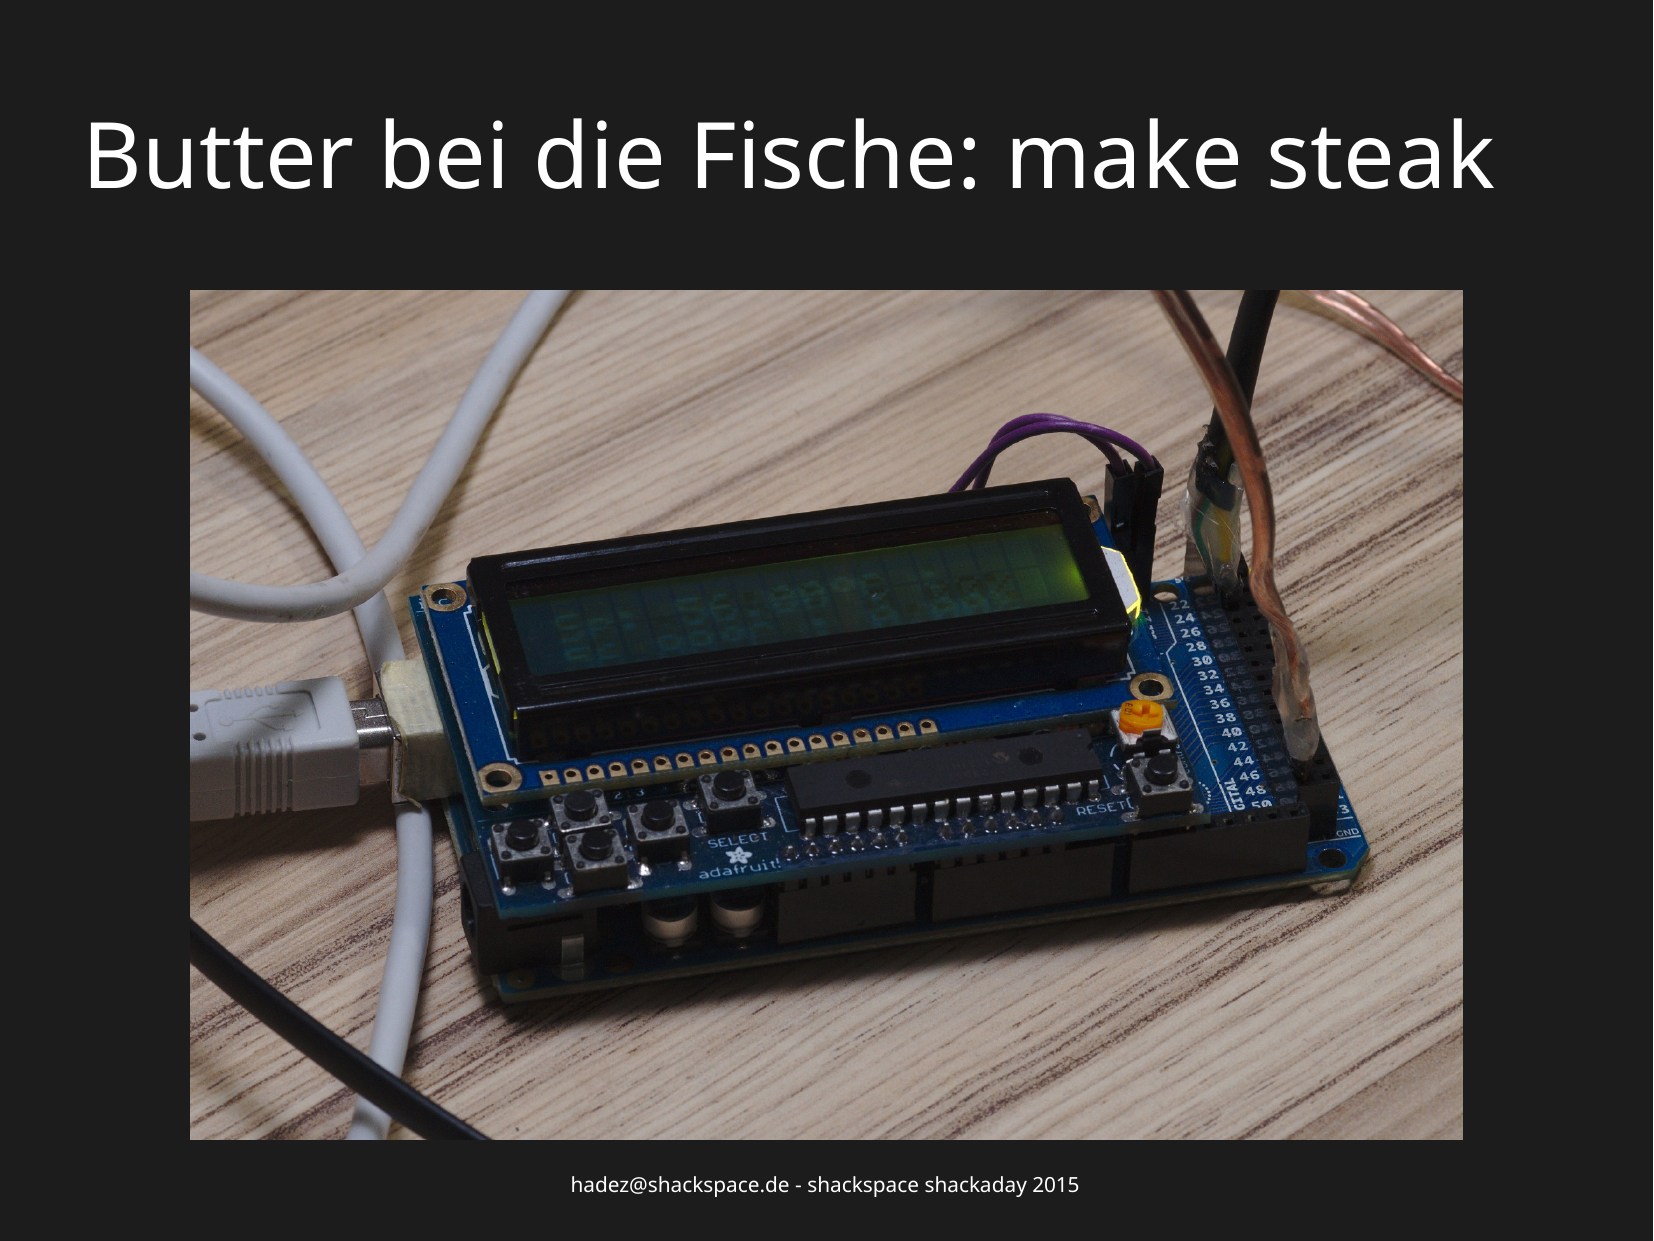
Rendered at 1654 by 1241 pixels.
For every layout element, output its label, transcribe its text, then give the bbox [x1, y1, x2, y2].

title Butter bei die Fische: make steak [82, 49, 1571, 257]
picture [190, 290, 1463, 1140]
